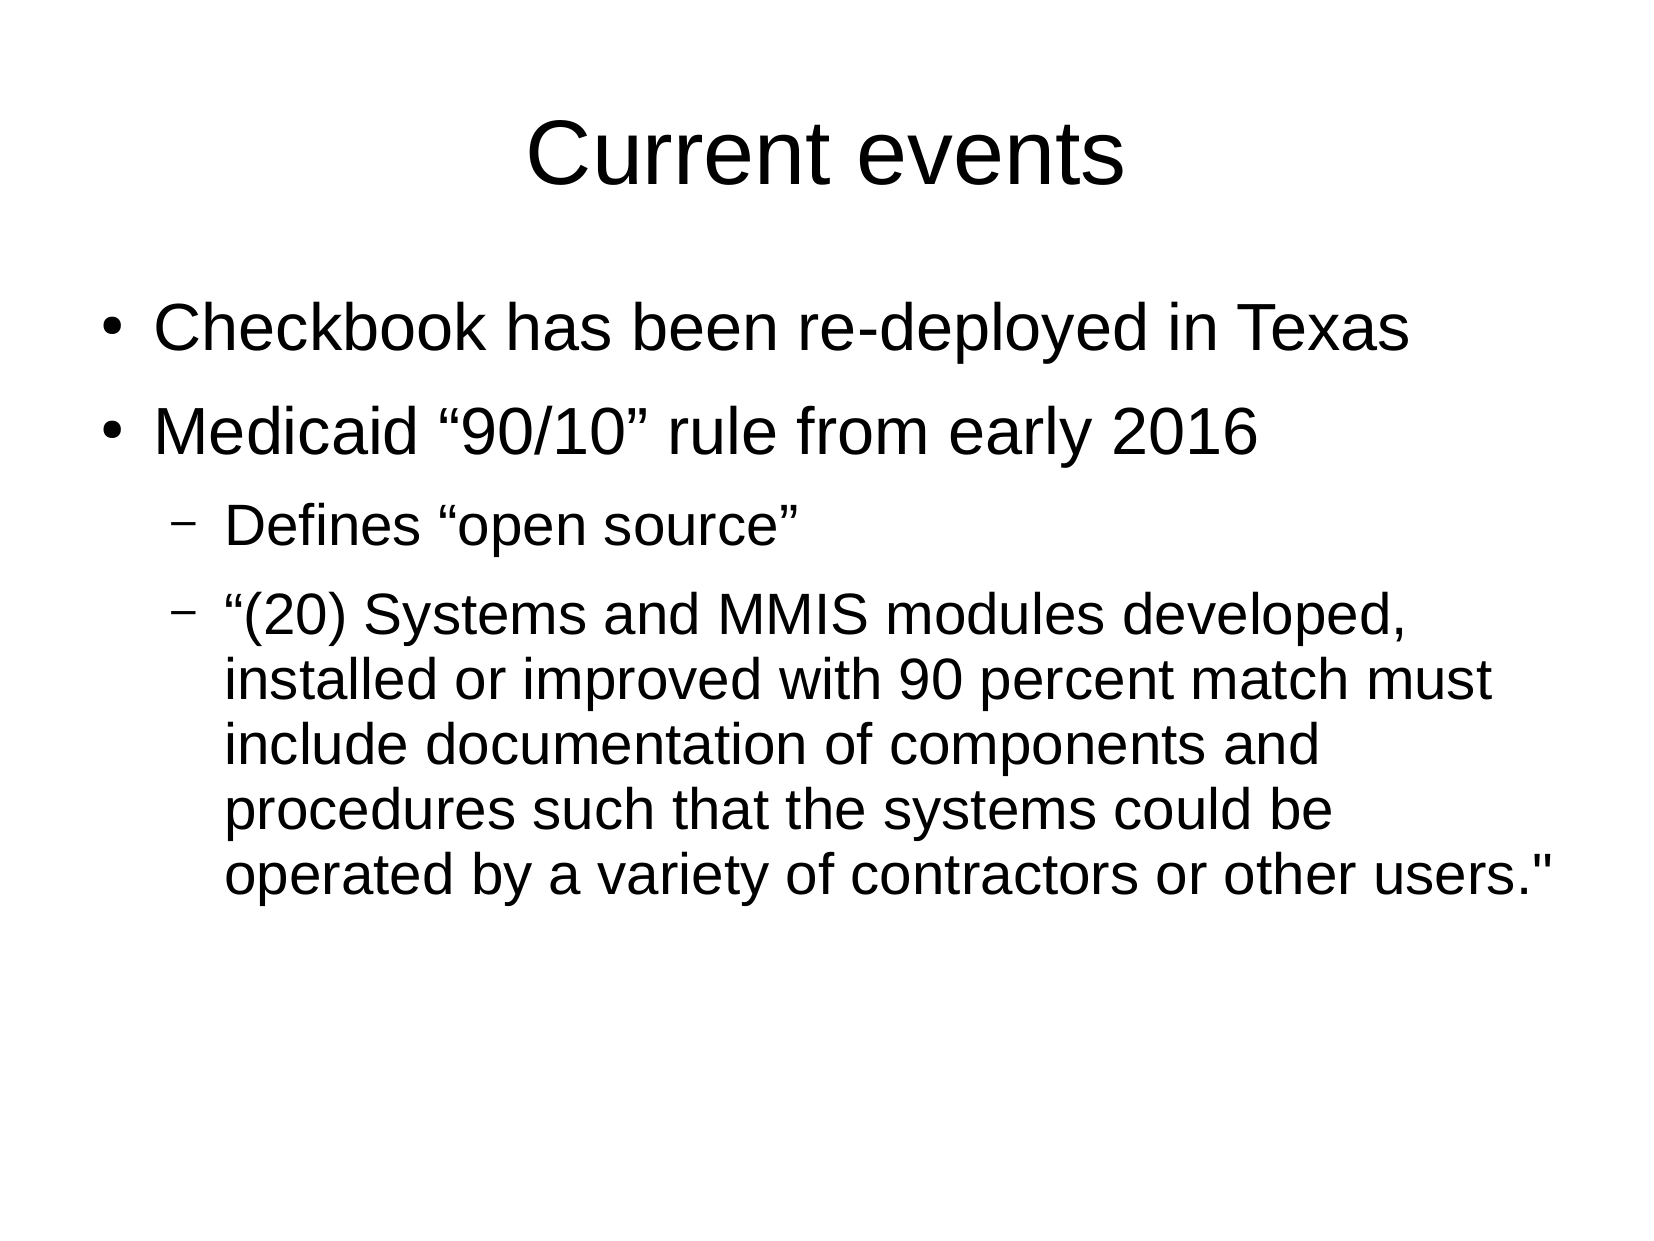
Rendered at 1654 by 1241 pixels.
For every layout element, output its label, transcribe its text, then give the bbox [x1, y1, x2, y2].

list Checkbook has been re-deployed in Texas Medicaid “90/10” rule from early 2016 Defines “open source” “(20) Systems and MMIS modules developed, installed or improved with 90 percent match must include documentation of components and procedures such that the systems could be operated by a variety of contractors or other users." [82, 290, 1571, 1010]
title Current events [82, 49, 1571, 257]
